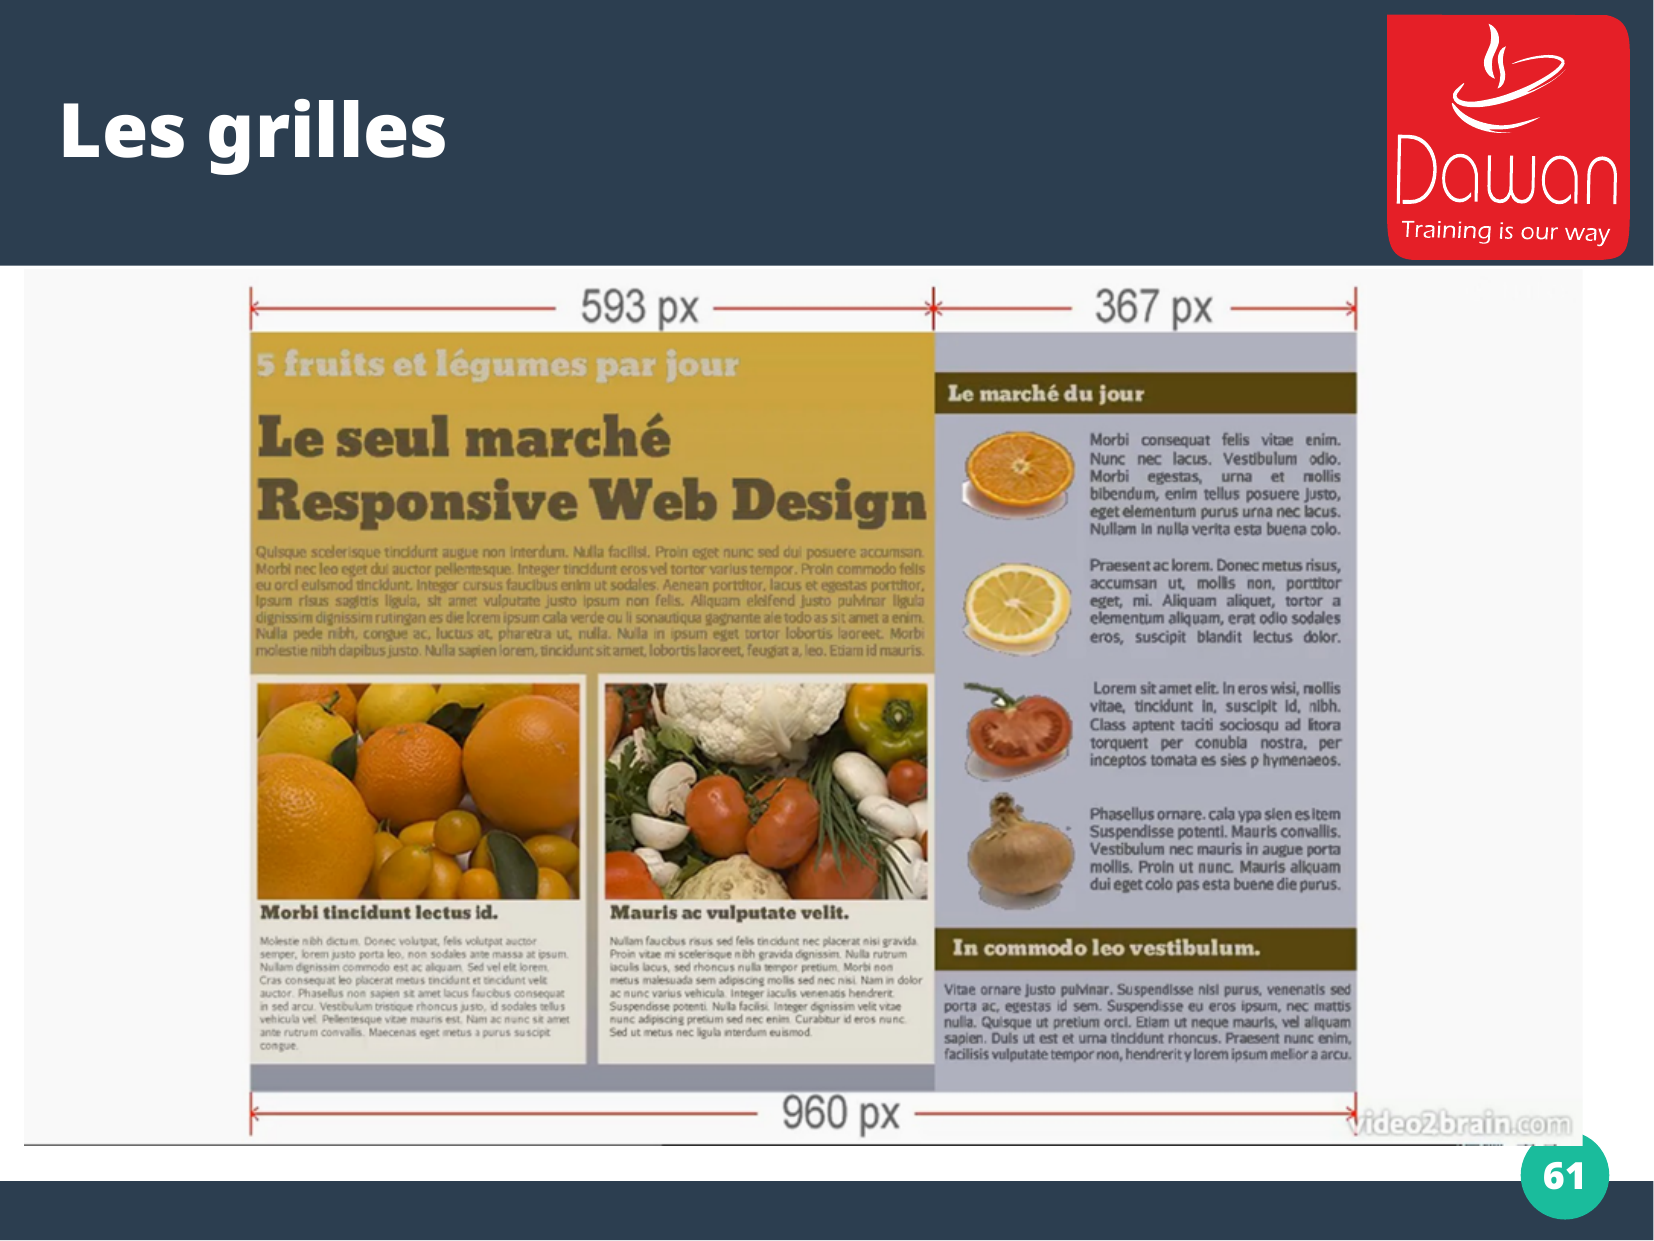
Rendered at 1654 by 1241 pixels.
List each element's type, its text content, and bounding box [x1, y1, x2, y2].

title Les grilles [59, 49, 1387, 207]
picture [23, 268, 1583, 1146]
picture [1387, 14, 1630, 260]
